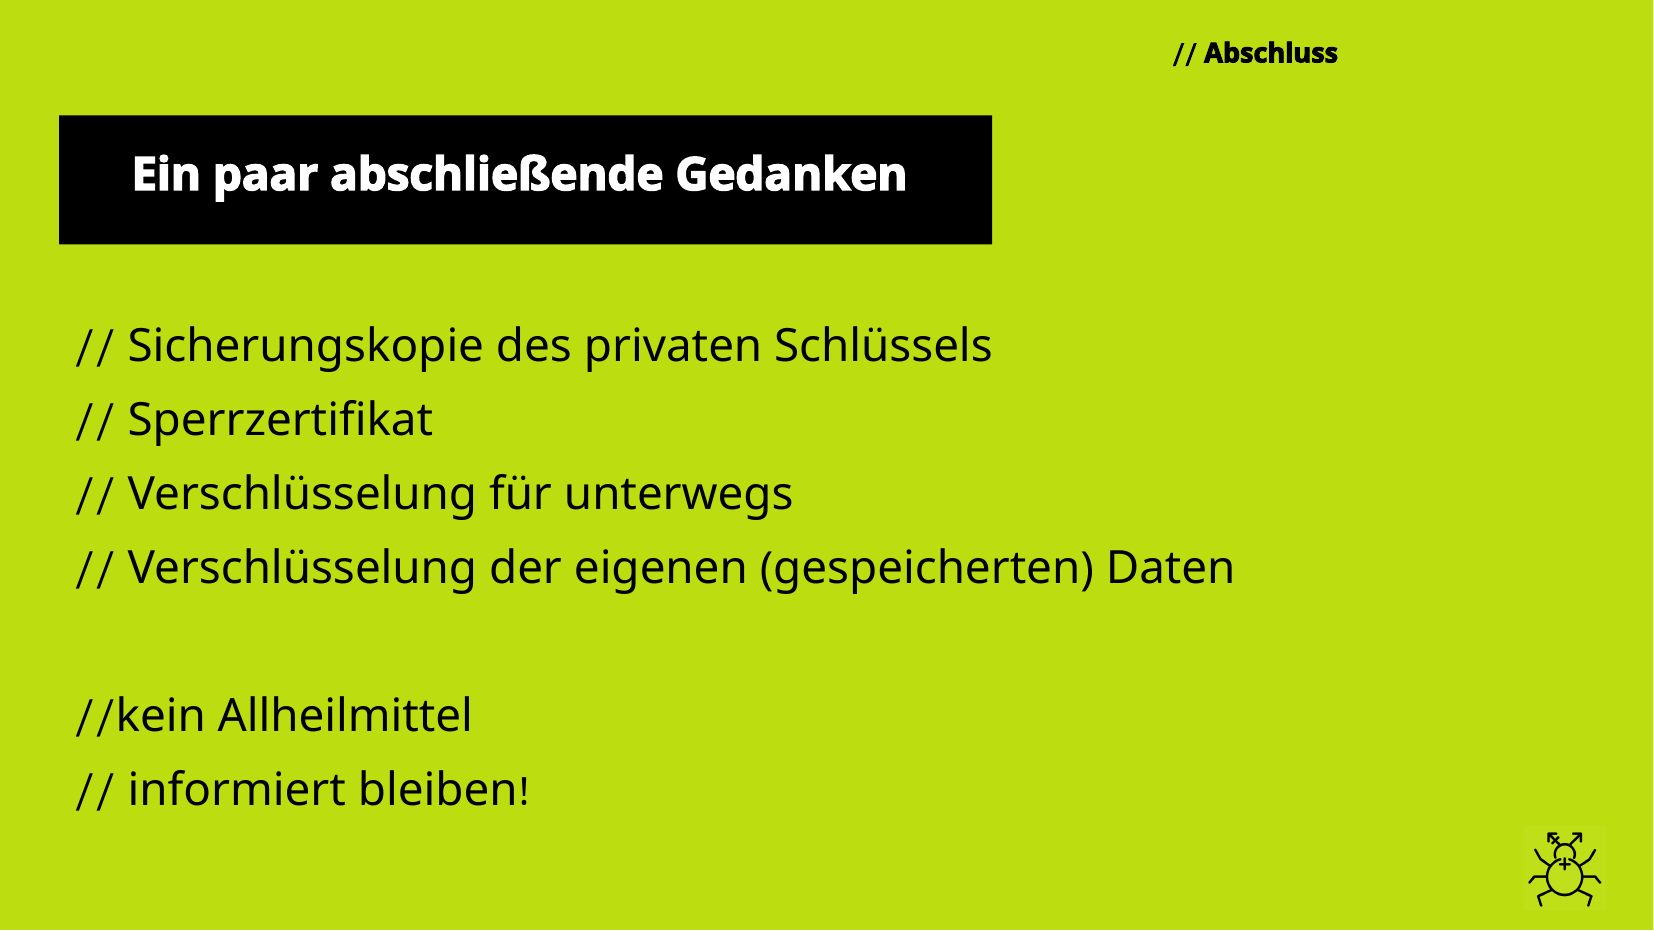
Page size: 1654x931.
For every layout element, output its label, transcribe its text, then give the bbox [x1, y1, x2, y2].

title Ein paar abschließende Gedanken [59, 115, 993, 245]
text_box // Sicherungskopie des privaten Schlüssels // Sperrzertifikat // Verschlüsselung für unterwegs // Verschlüsselung der eigenen (gespeicherten) Daten //kein Allheilmittel // informiert bleiben! [59, 301, 1560, 910]
picture [1560, 826, 1607, 910]
text_box // Abschluss [1157, 24, 1630, 83]
